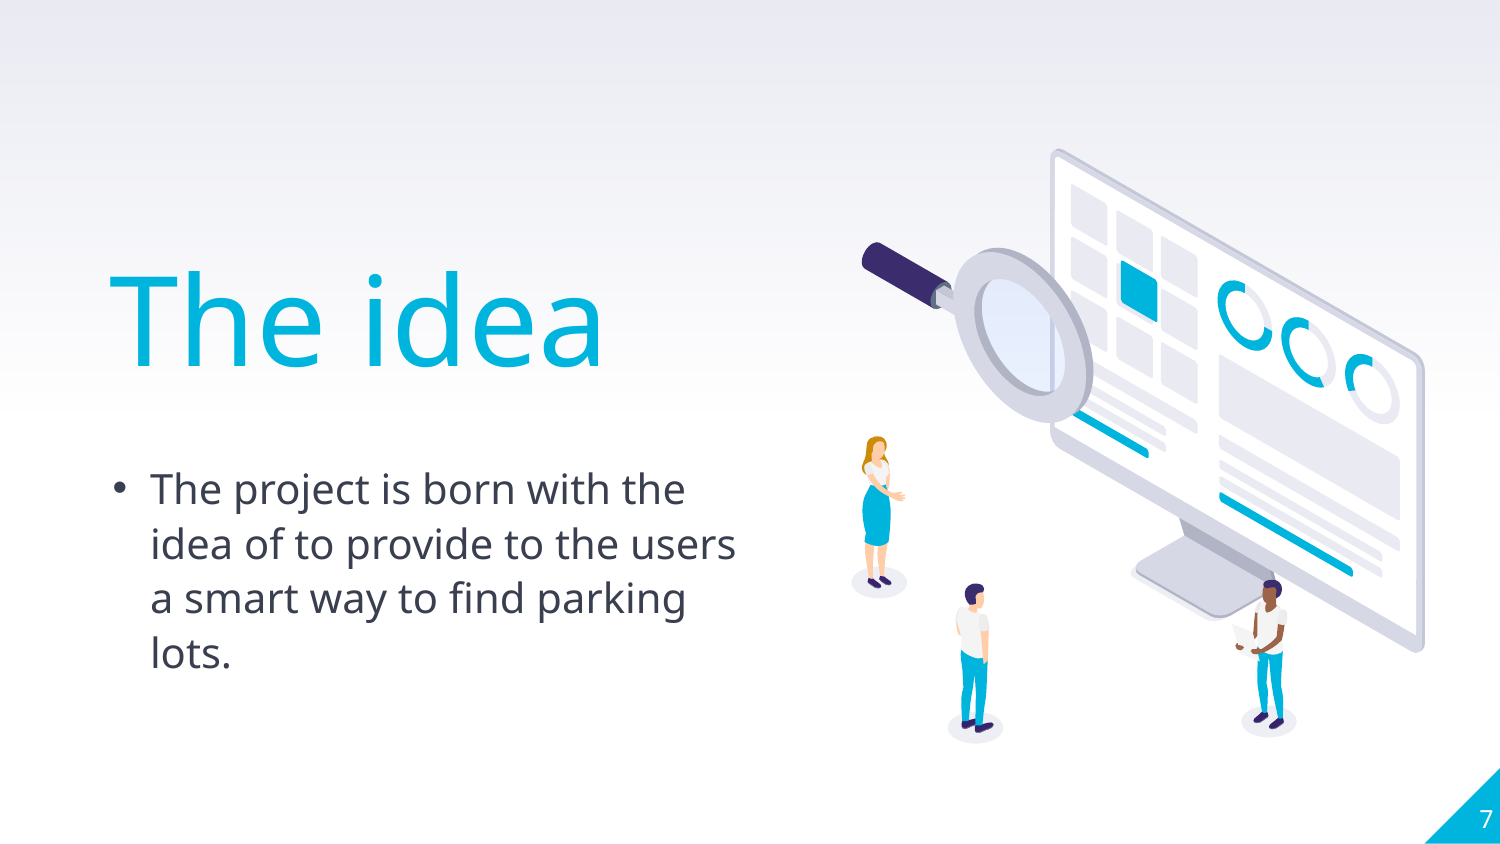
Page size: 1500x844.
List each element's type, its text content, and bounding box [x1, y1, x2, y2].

text_box [947, 583, 1004, 744]
slide_number <numero> [1418, 760, 1494, 838]
text_box [861, 148, 1425, 738]
subtitle The project is born with the idea of to provide to the users a smart way to find parking lots. [112, 457, 747, 587]
text_box [851, 436, 908, 599]
title The idea [109, 200, 745, 391]
